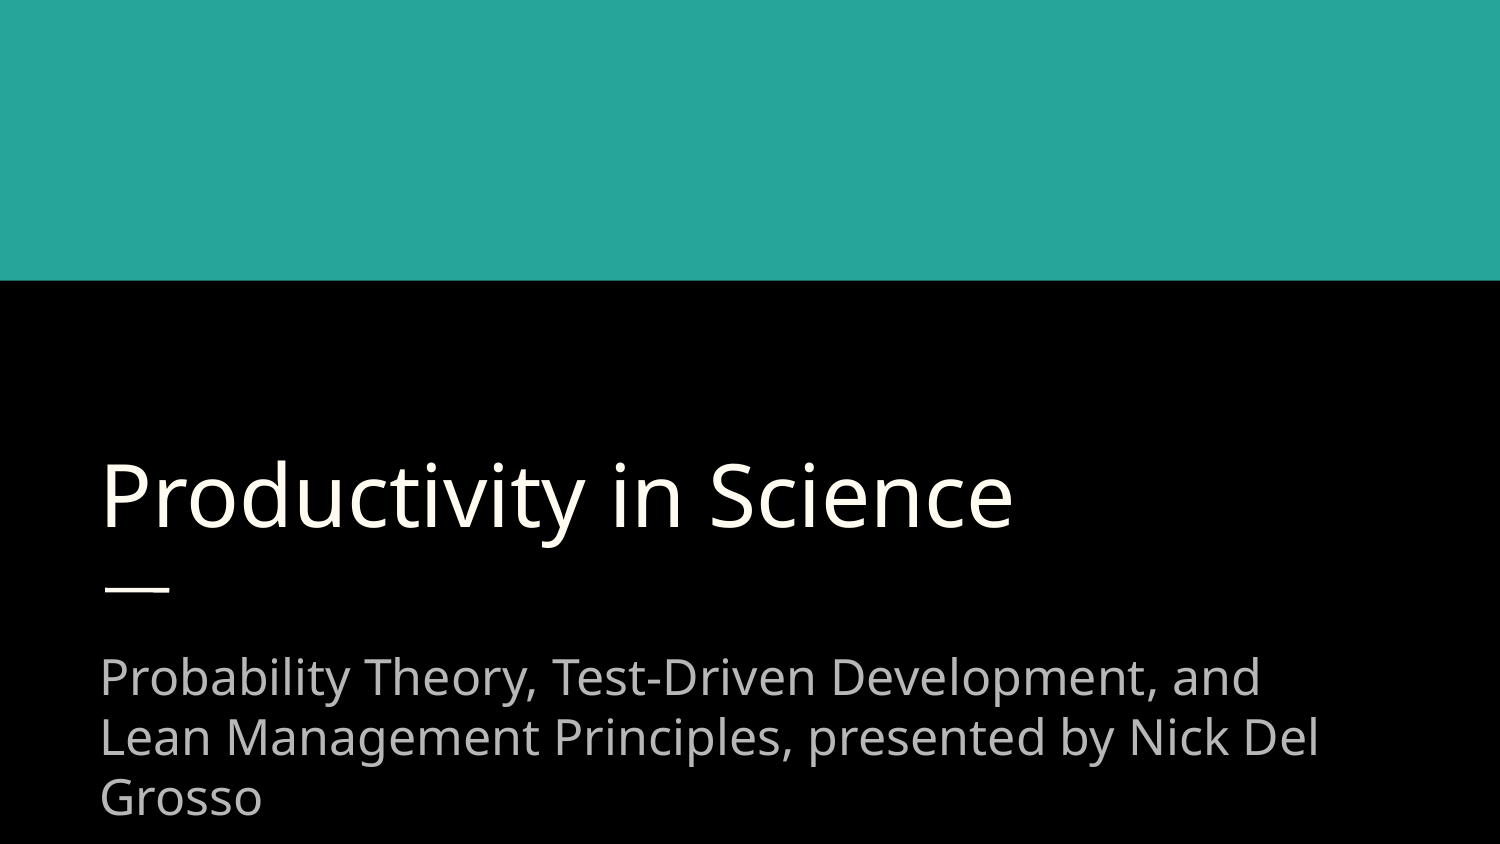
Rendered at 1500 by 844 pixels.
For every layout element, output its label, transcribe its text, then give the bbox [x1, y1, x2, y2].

subtitle Probability Theory, Test-Driven Development, and Lean Management Principles, presented by Nick Del Grosso [84, 630, 1416, 760]
title Productivity in Science [84, 310, 1416, 561]
